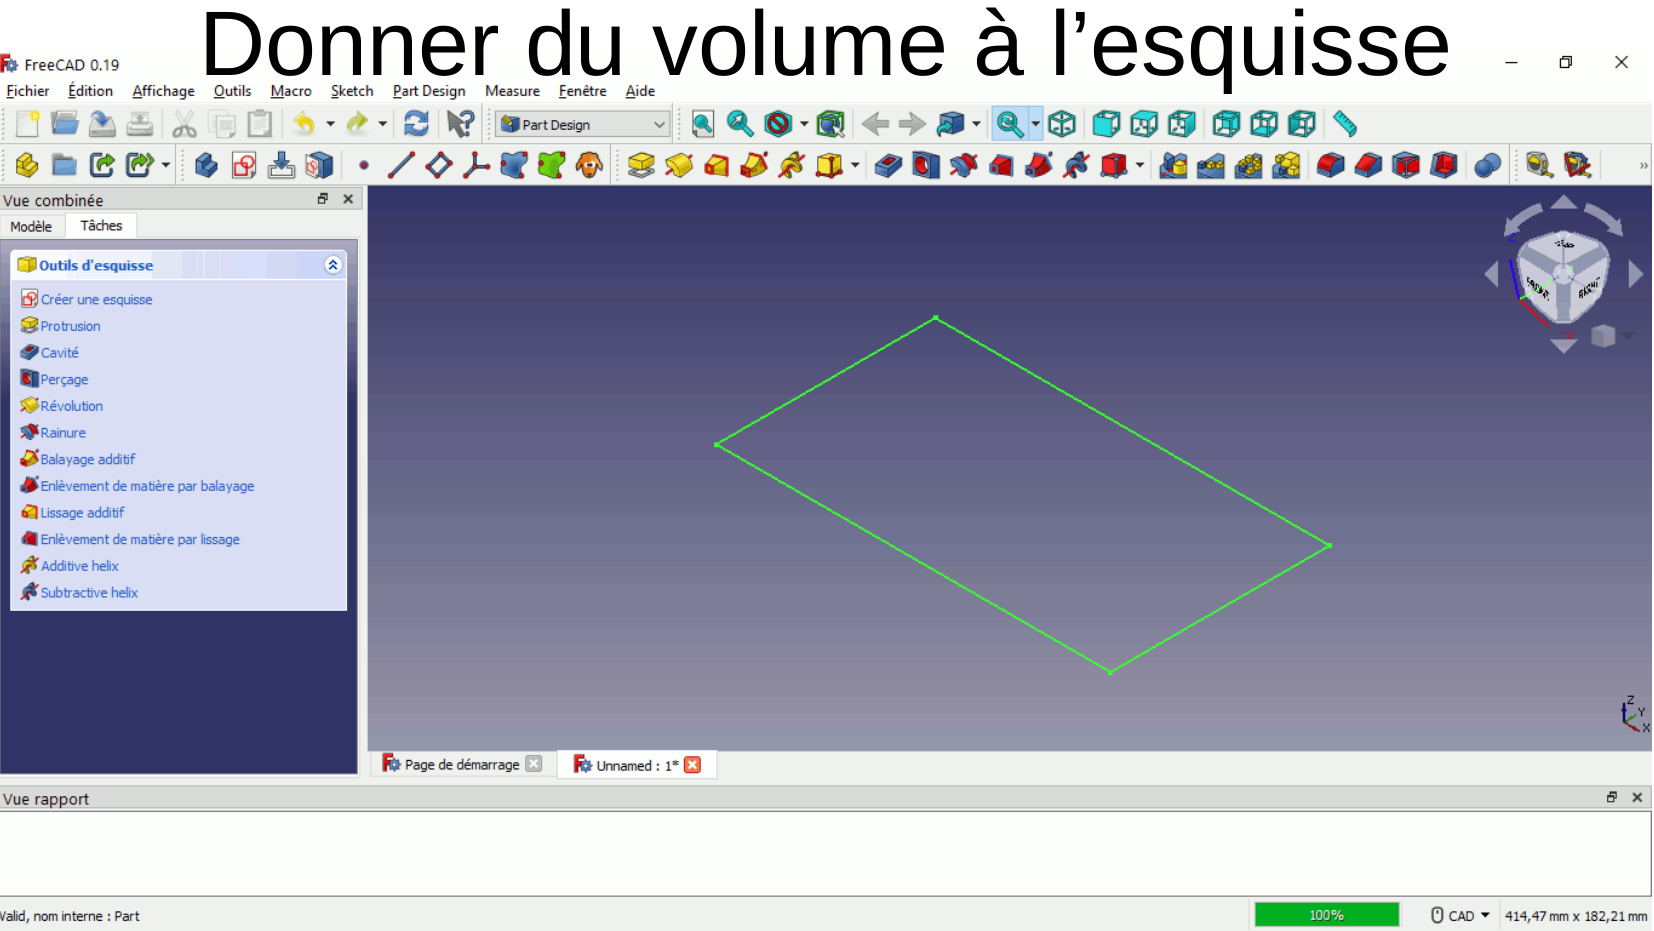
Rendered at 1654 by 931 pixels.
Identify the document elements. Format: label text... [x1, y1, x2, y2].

title Donner du volume à l’esquisse [82, 0, 1571, 122]
picture [0, 50, 1652, 931]
